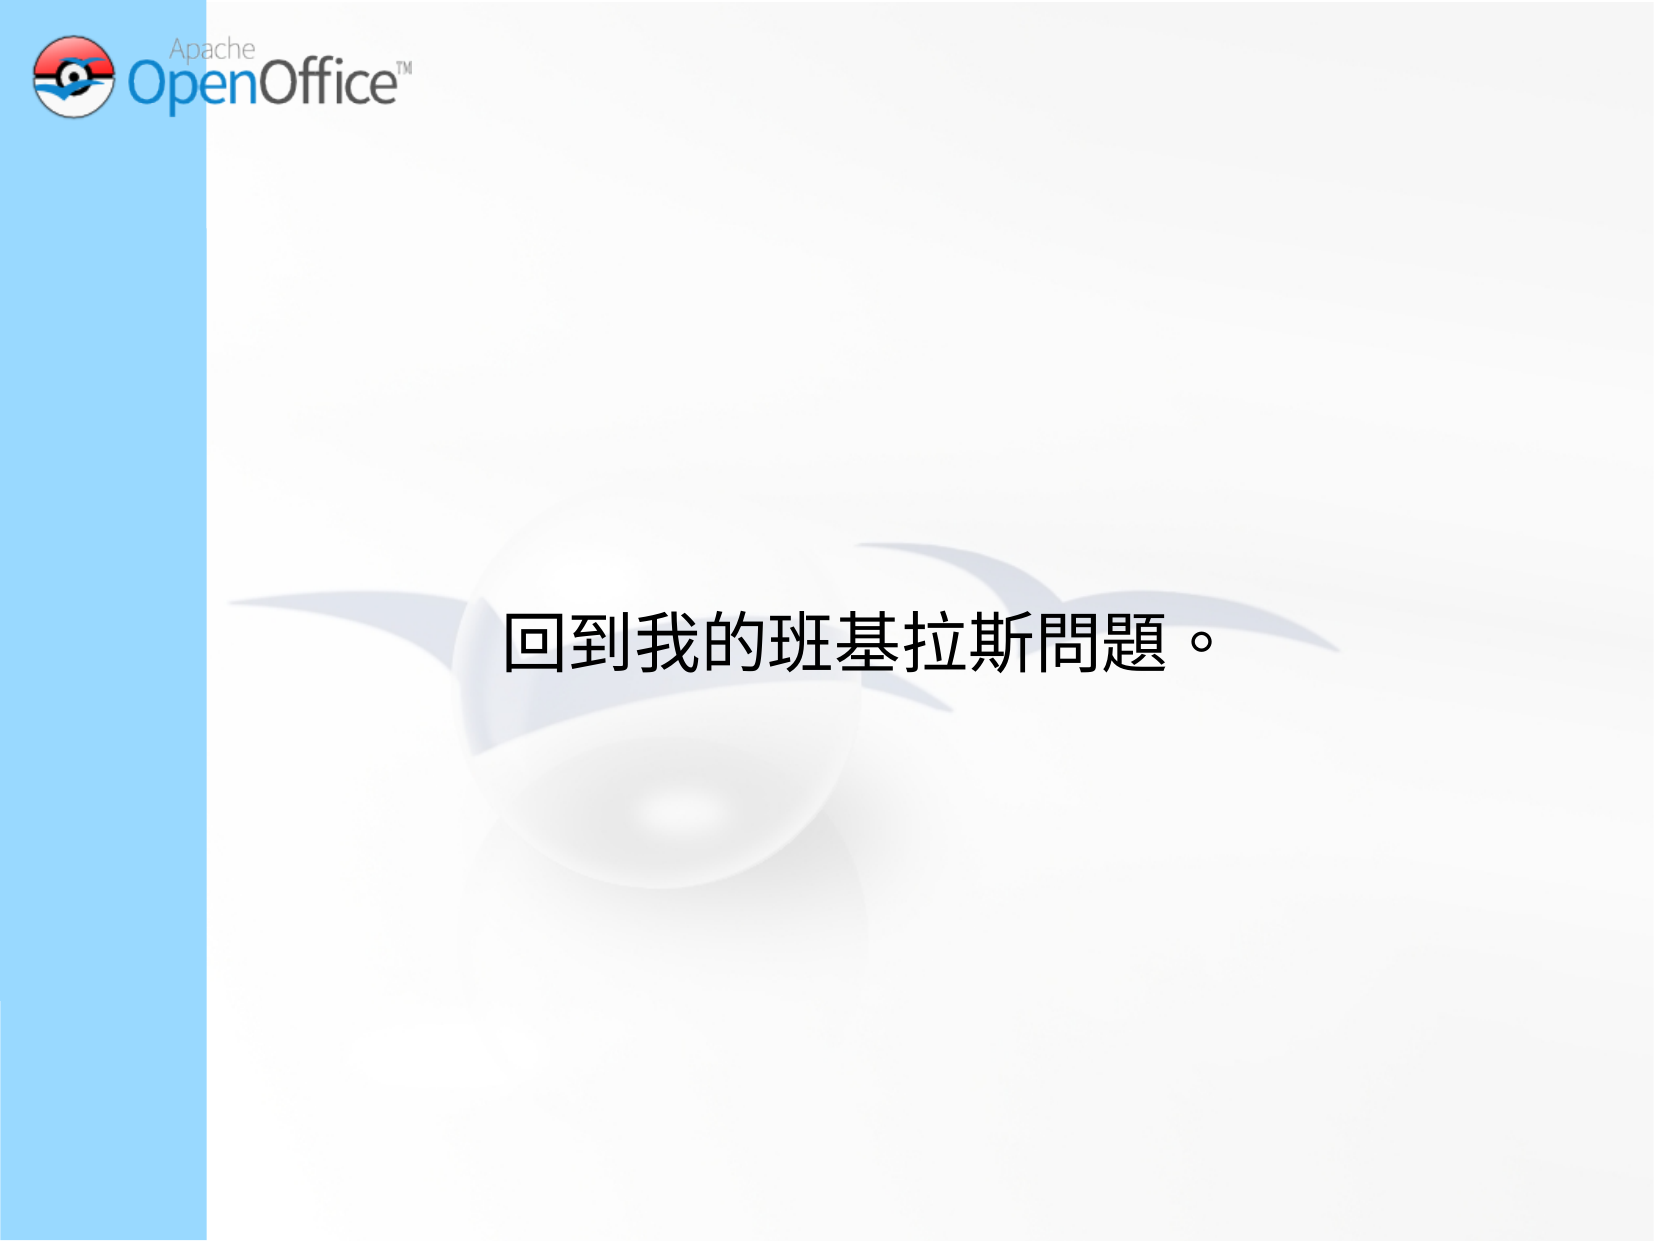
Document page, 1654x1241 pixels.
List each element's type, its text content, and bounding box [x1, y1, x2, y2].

subtitle 回到我的班基拉斯問題。 [165, 108, 1571, 1168]
picture [31, 2, 1654, 1241]
